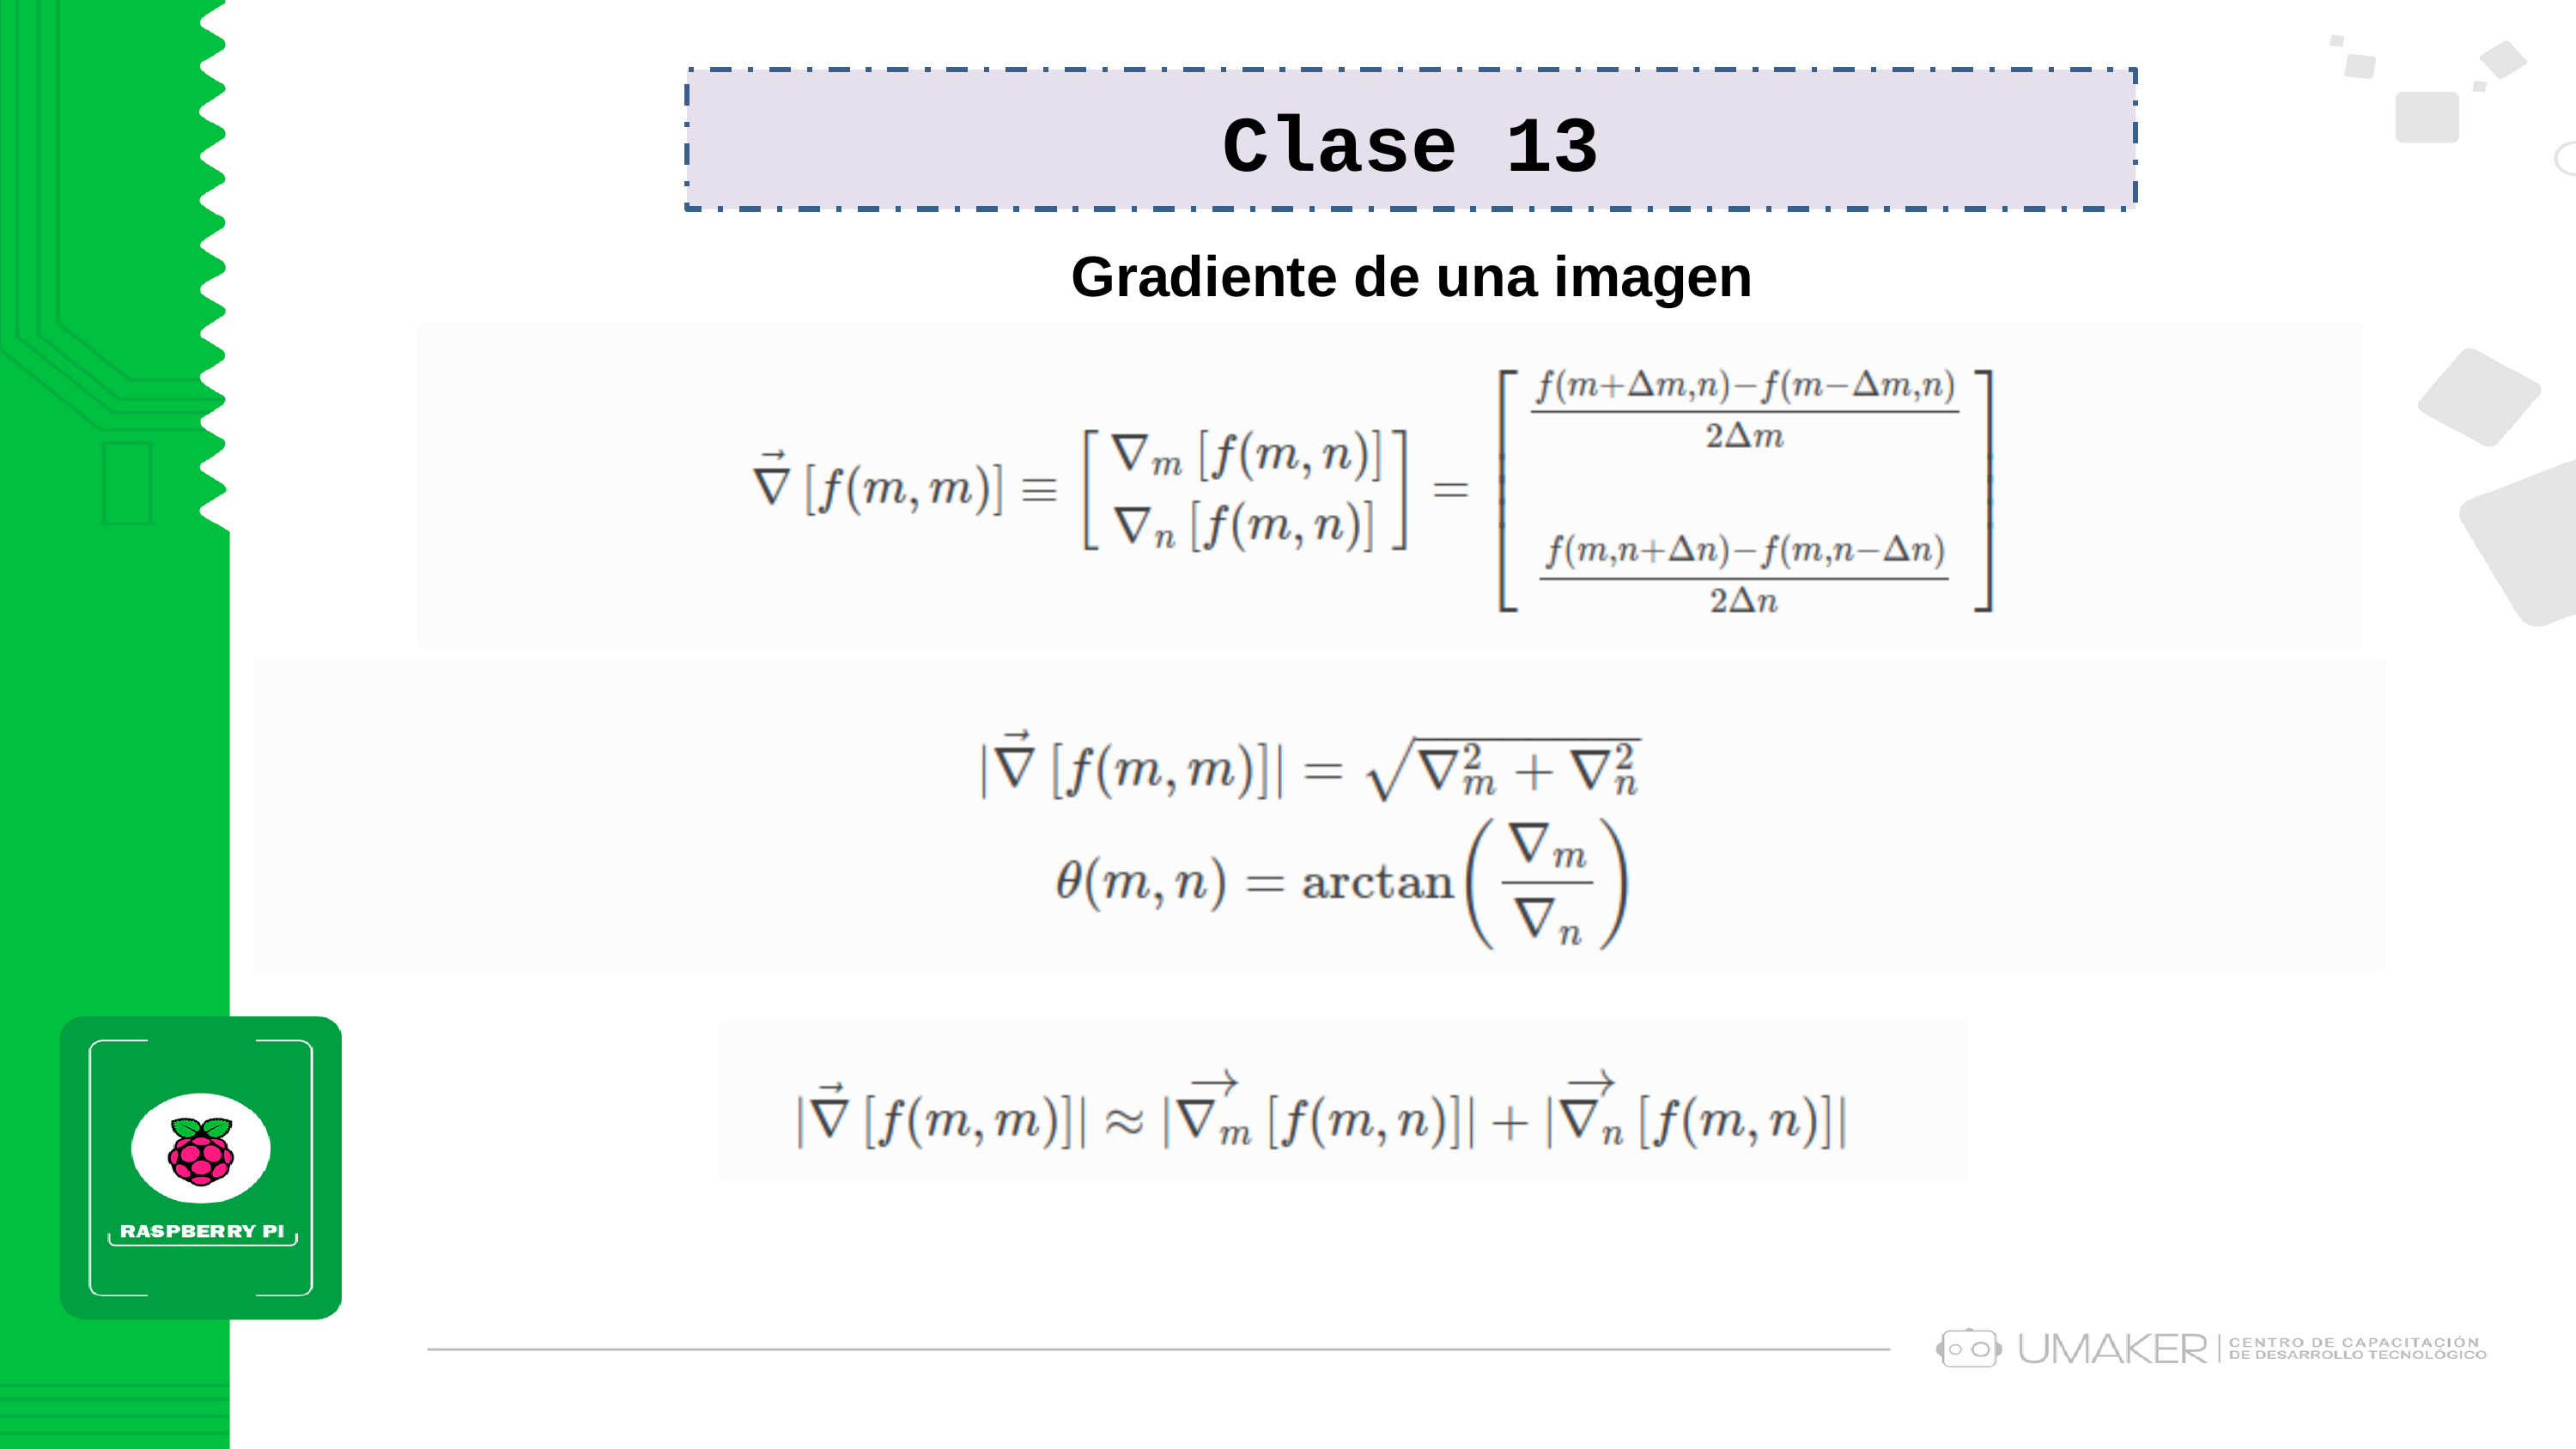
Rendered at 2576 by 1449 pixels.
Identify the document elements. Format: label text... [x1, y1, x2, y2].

text_box Gradiente de una imagen [331, 233, 2465, 366]
text_box Clase 13 [687, 70, 2136, 209]
picture [0, 0, 2576, 1449]
